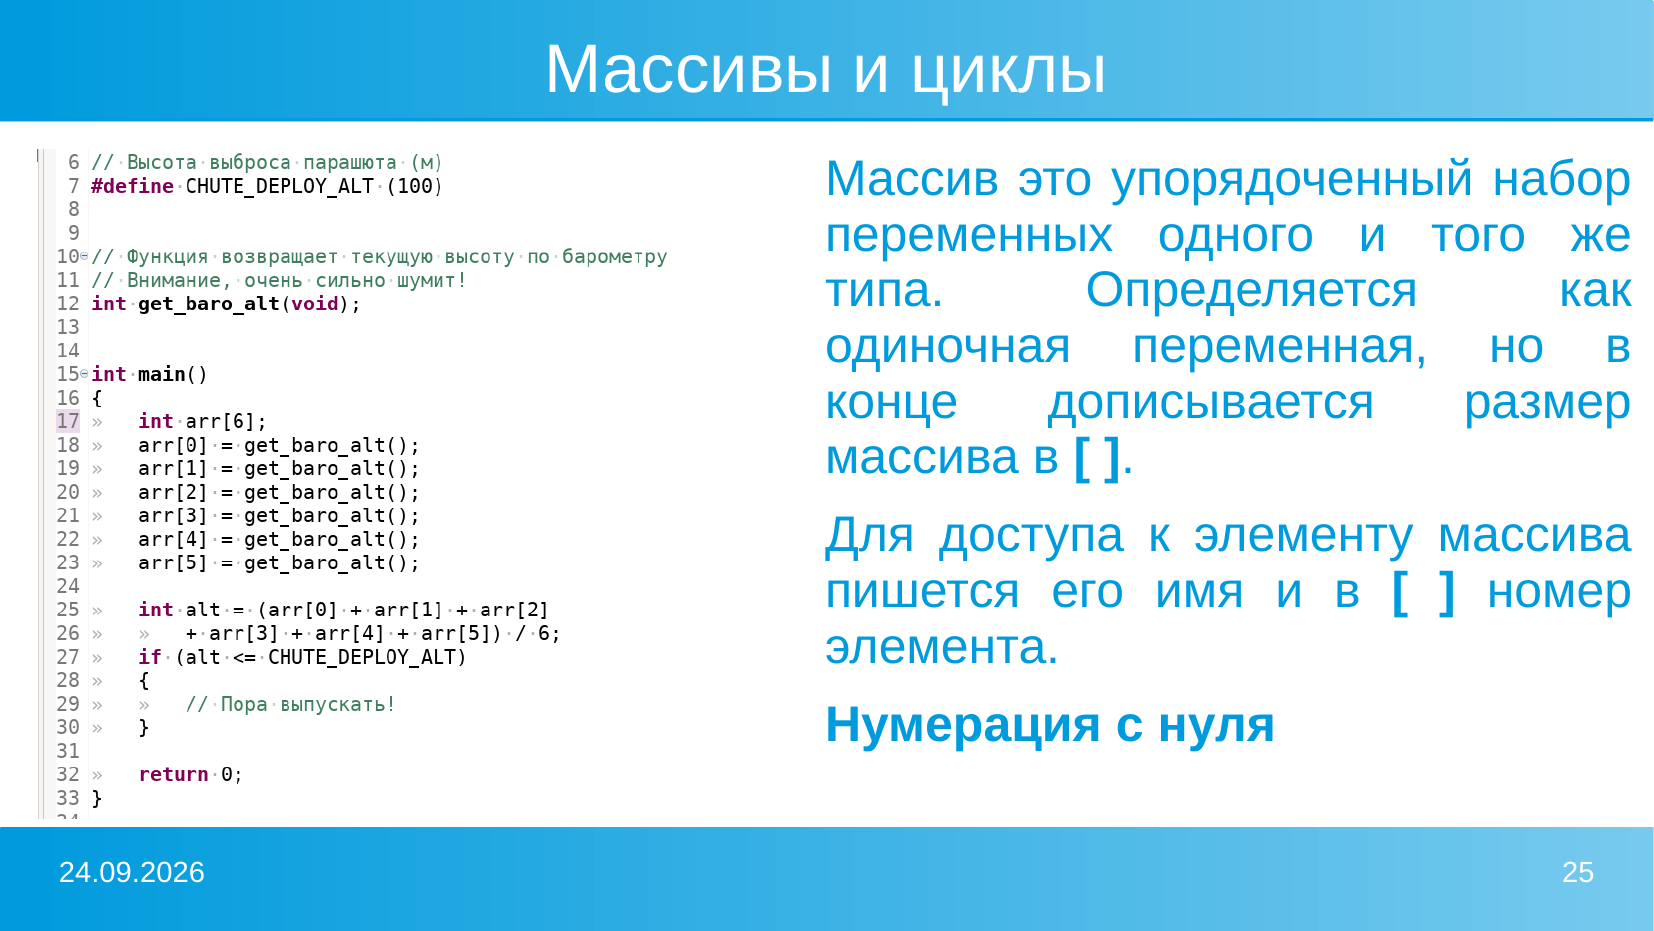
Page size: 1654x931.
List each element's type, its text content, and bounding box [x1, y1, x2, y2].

list Массив это упорядоченный набор переменных одного и того же типа. Определяется как одиночная переменная, но в конце дописывается размер массива в [ ]. Для доступа к элементу массива пишется его имя и в [ ] номер элемента. Нумерация с нуля [825, 150, 1632, 751]
title Массивы и циклы [59, 29, 1595, 108]
picture [37, 149, 689, 819]
